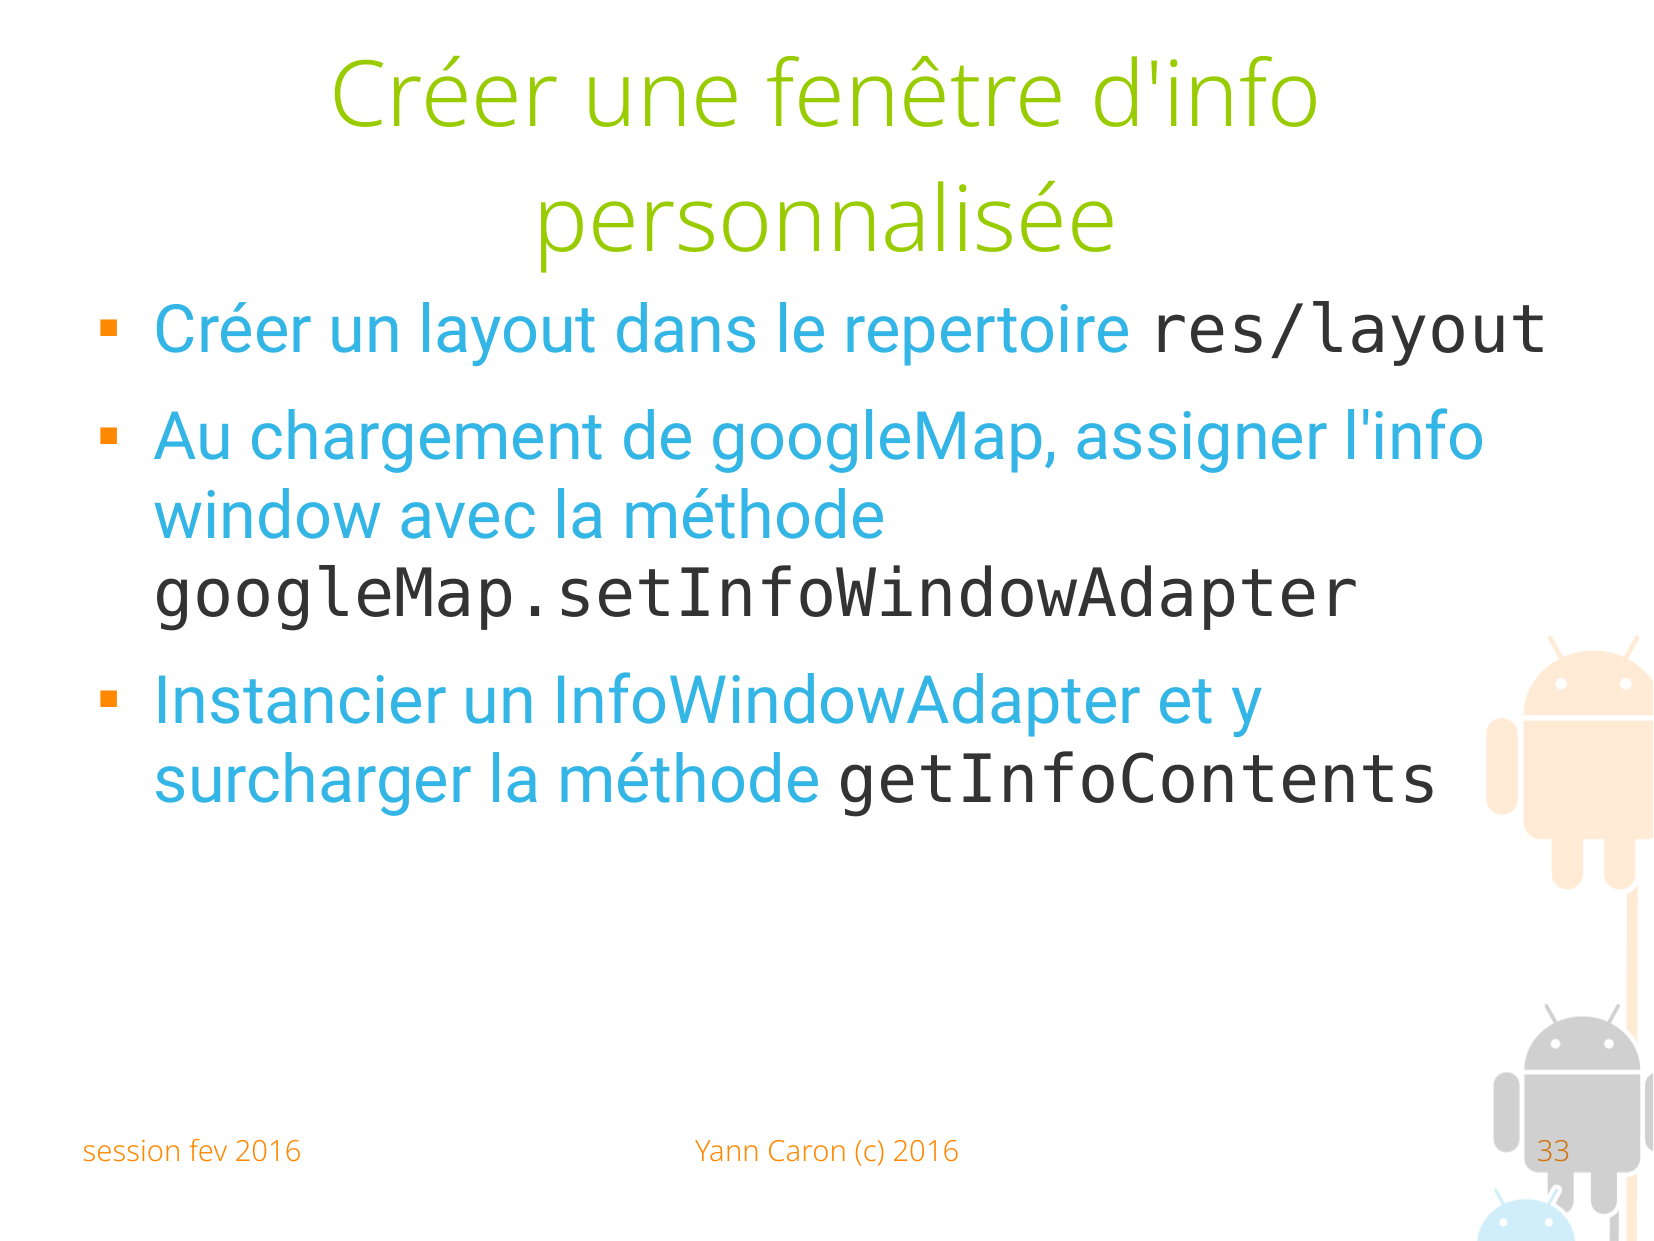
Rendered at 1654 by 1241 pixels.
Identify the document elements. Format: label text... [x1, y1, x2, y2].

title Créer une fenêtre d'info personnalisée [82, 45, 1571, 261]
list Créer un layout dans le repertoire res/layout Au chargement de googleMap, assigner l'info window avec la méthode googleMap.setInfoWindowAdapter Instancier un InfoWindowAdapter et y surcharger la méthode getInfoContents [82, 290, 1571, 1010]
picture [240, 423, 1654, 1241]
